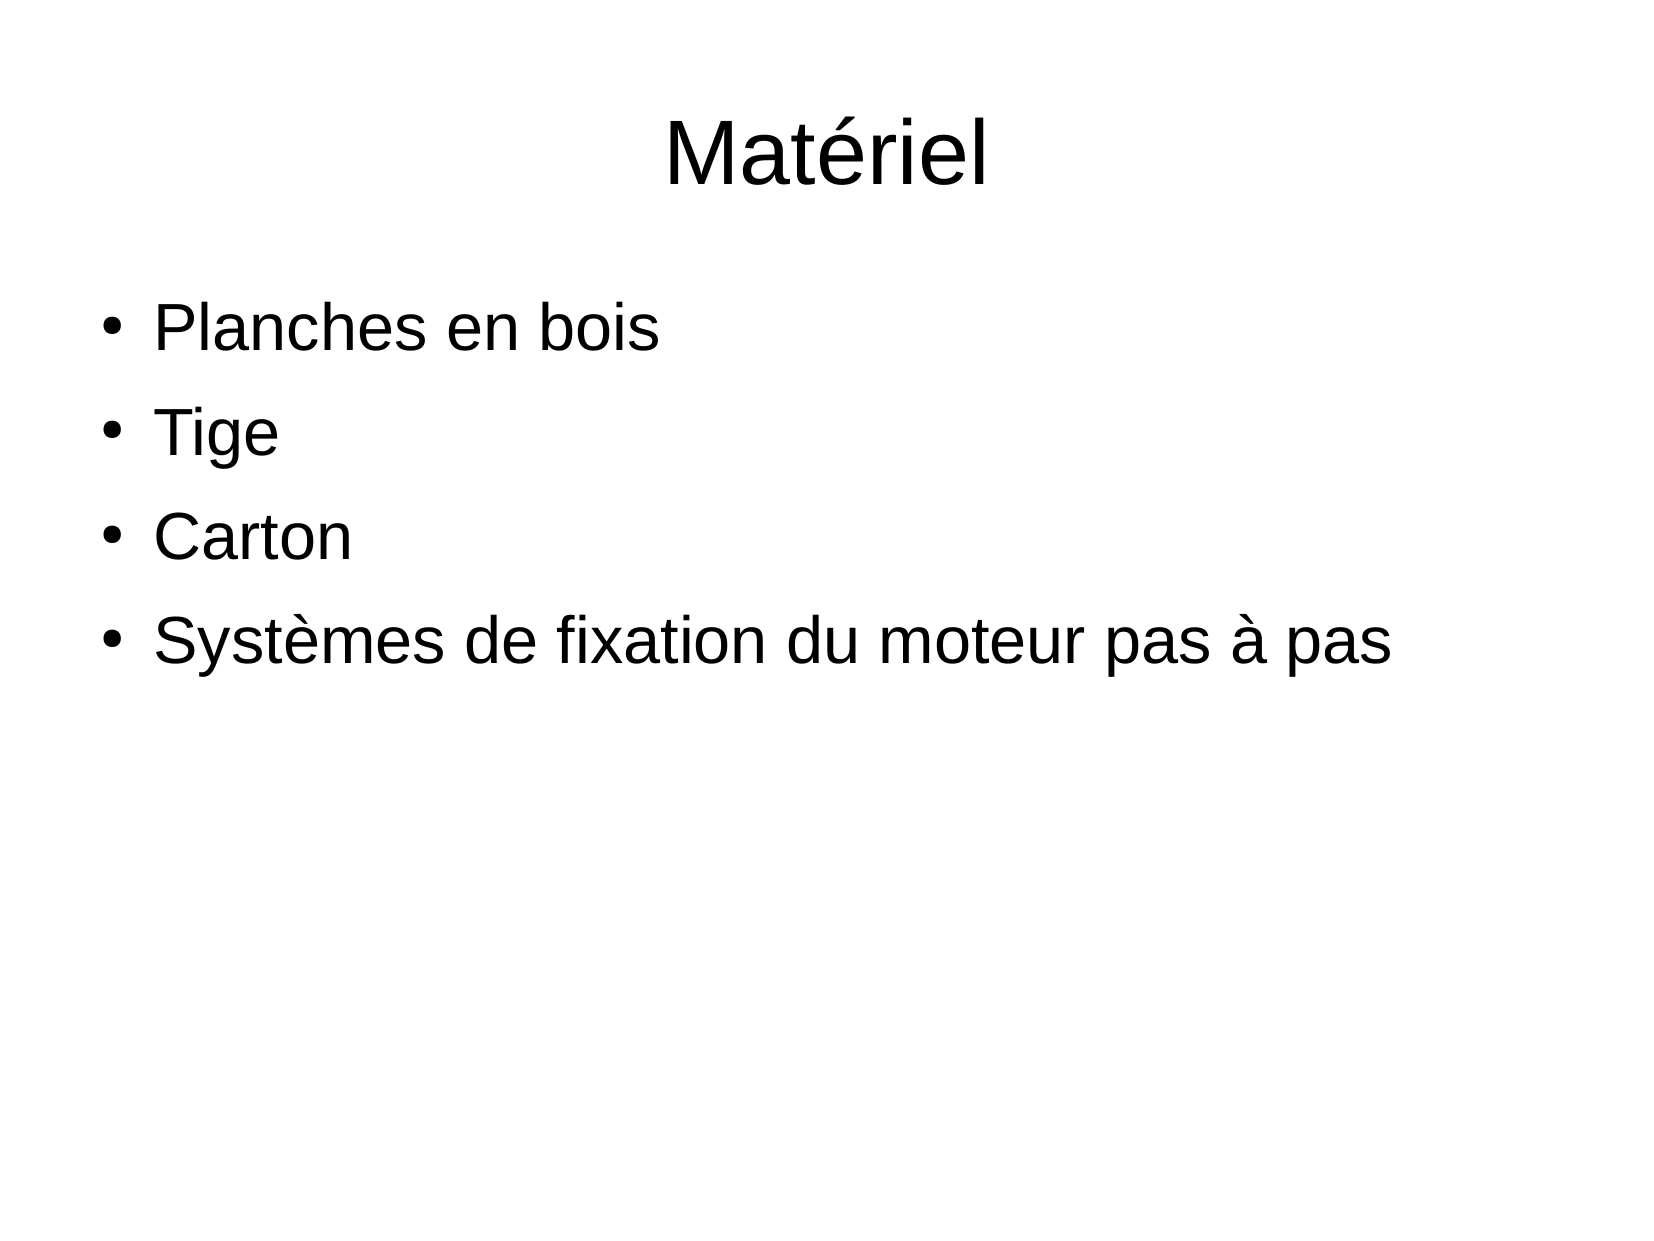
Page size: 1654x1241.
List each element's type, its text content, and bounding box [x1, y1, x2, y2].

list Planches en bois Tige Carton Systèmes de fixation du moteur pas à pas [82, 290, 1571, 1109]
title Matériel [82, 49, 1571, 257]
